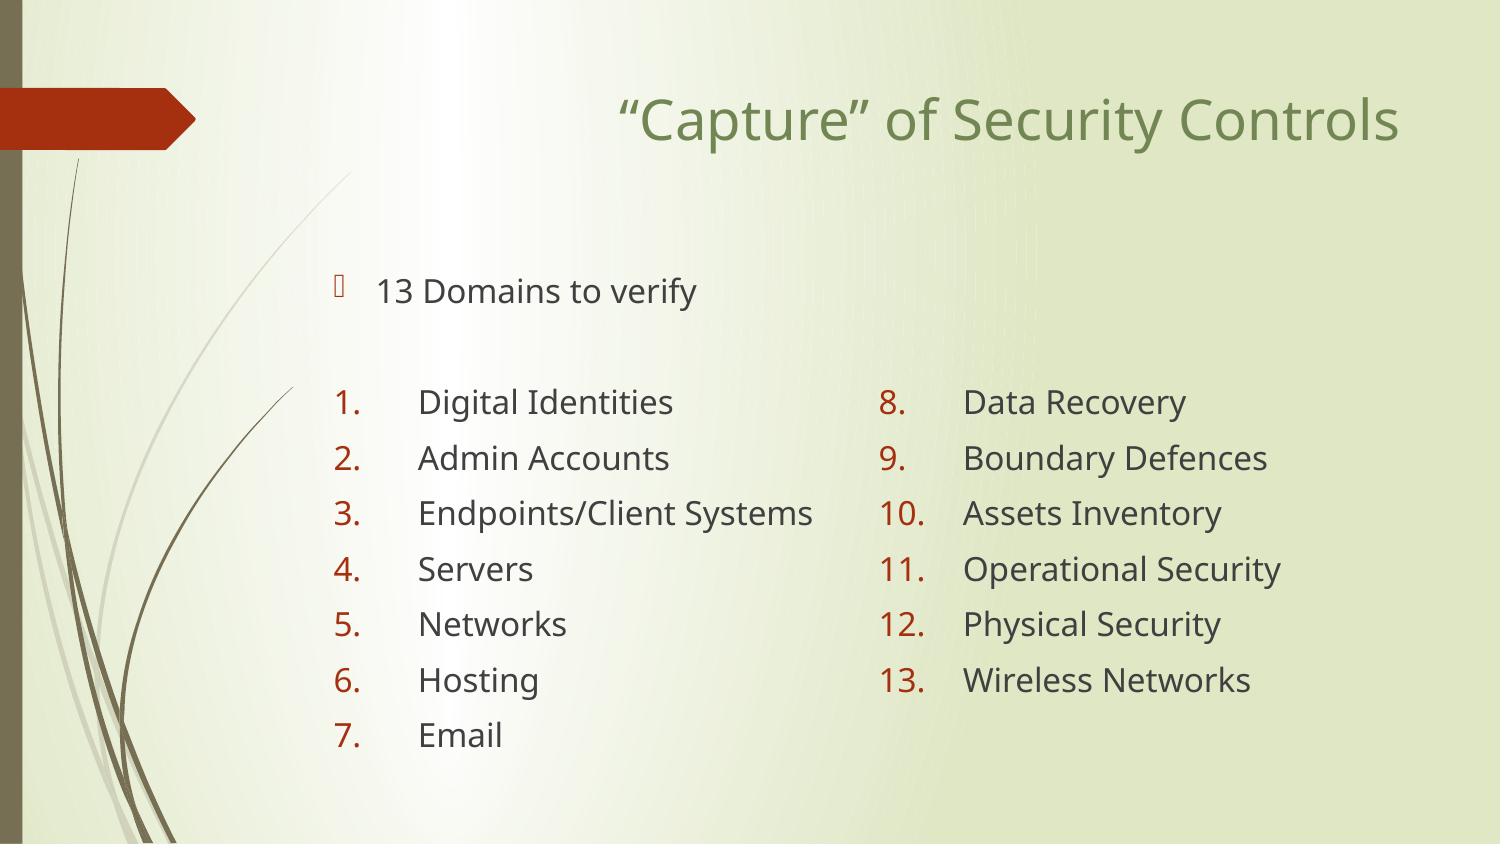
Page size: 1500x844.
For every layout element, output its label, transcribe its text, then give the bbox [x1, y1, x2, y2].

text_box Data Recovery Boundary Defences Assets Inventory Operational Security Physical Security Wireless Networks [863, 262, 1388, 728]
list 13 Domains to verify Digital Identities Admin Accounts Endpoints/Client Systems Servers Networks Hosting Email [318, 262, 843, 728]
title “Capture” of Security Controls [319, 76, 1416, 235]
